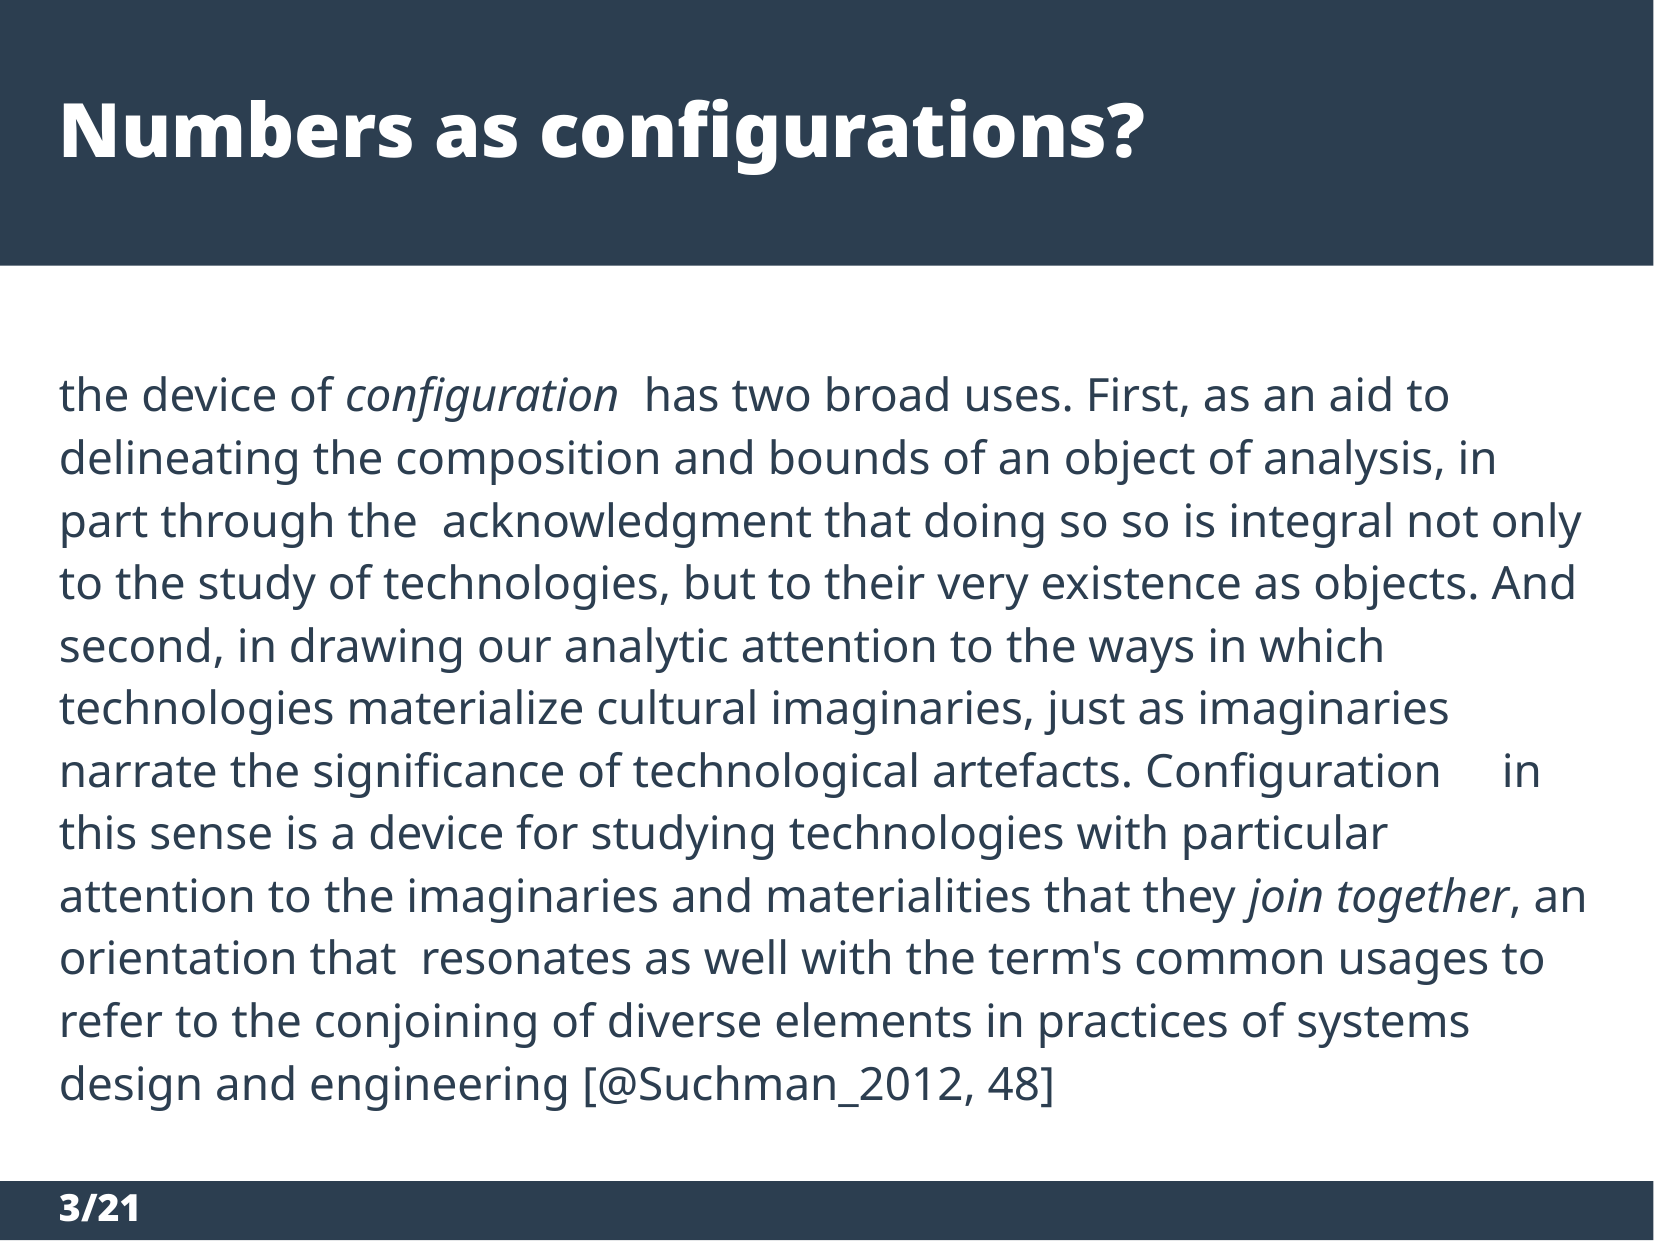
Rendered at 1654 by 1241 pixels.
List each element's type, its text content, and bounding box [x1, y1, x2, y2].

title Numbers as configurations? [59, 49, 1595, 207]
text_box the device of configuration has two broad uses. First, as an aid to delineating the composition and bounds of an object of analysis, in part through the acknowledgment that doing so so is integral not only to the study of technologies, but to their very existence as objects. And second, in drawing our analytic attention to the ways in which technologies materialize cultural imaginaries, just as imaginaries narrate the significance of technological artefacts. Configuration in this sense is a device for studying technologies with particular attention to the imaginaries and materialities that they join together, an orientation that resonates as well with the term's common usages to refer to the conjoining of diverse elements in practices of systems design and engineering [@Suchman_2012, 48] [59, 324, 1595, 1152]
